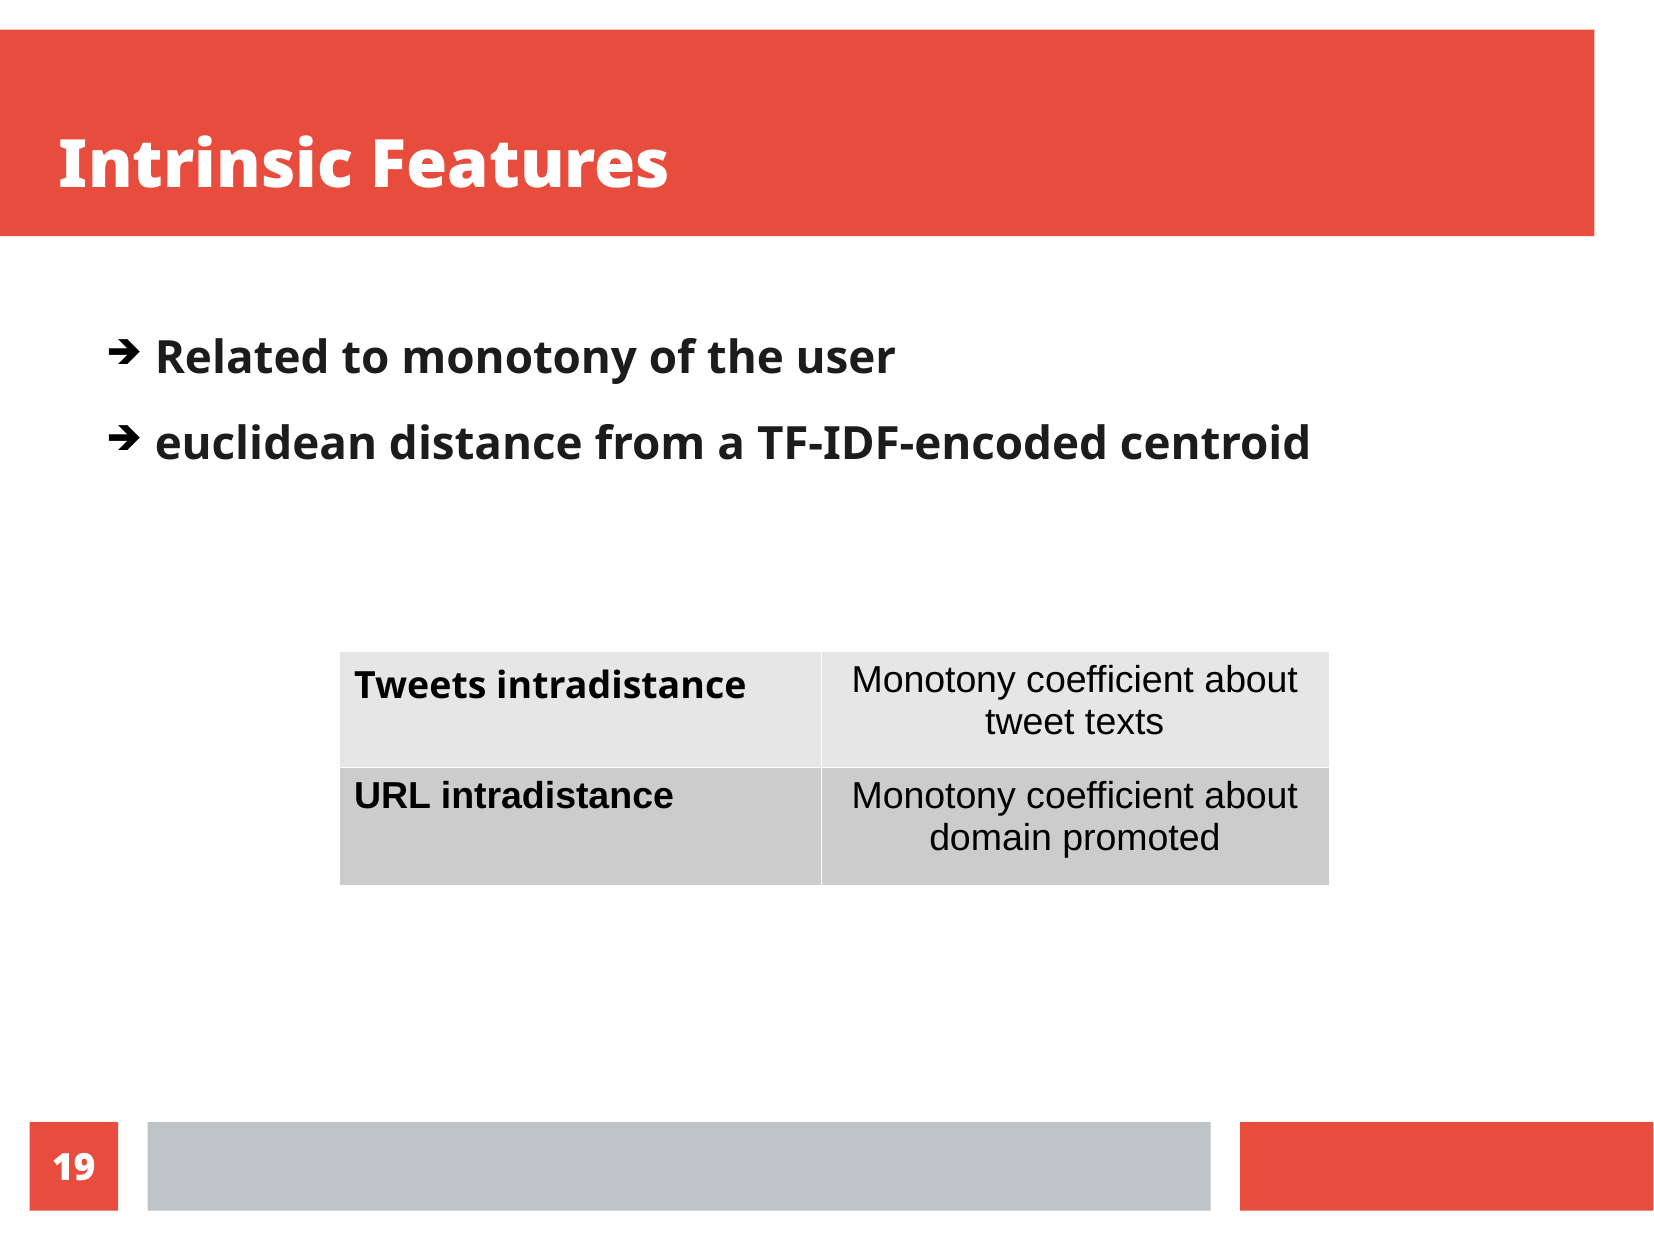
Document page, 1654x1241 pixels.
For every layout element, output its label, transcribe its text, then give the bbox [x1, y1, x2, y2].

table_header Monotony coefficient about tweet texts [822, 652, 1329, 767]
list Related to monotony of the user euclidean distance from a TF-IDF-encoded centroid [59, 324, 1565, 1093]
table_cell Monotony coefficient about domain promoted [822, 768, 1329, 885]
table_header Tweets intradistance [340, 652, 821, 767]
table_cell URL intradistance [340, 768, 821, 885]
title Intrinsic Features [59, 59, 1595, 207]
